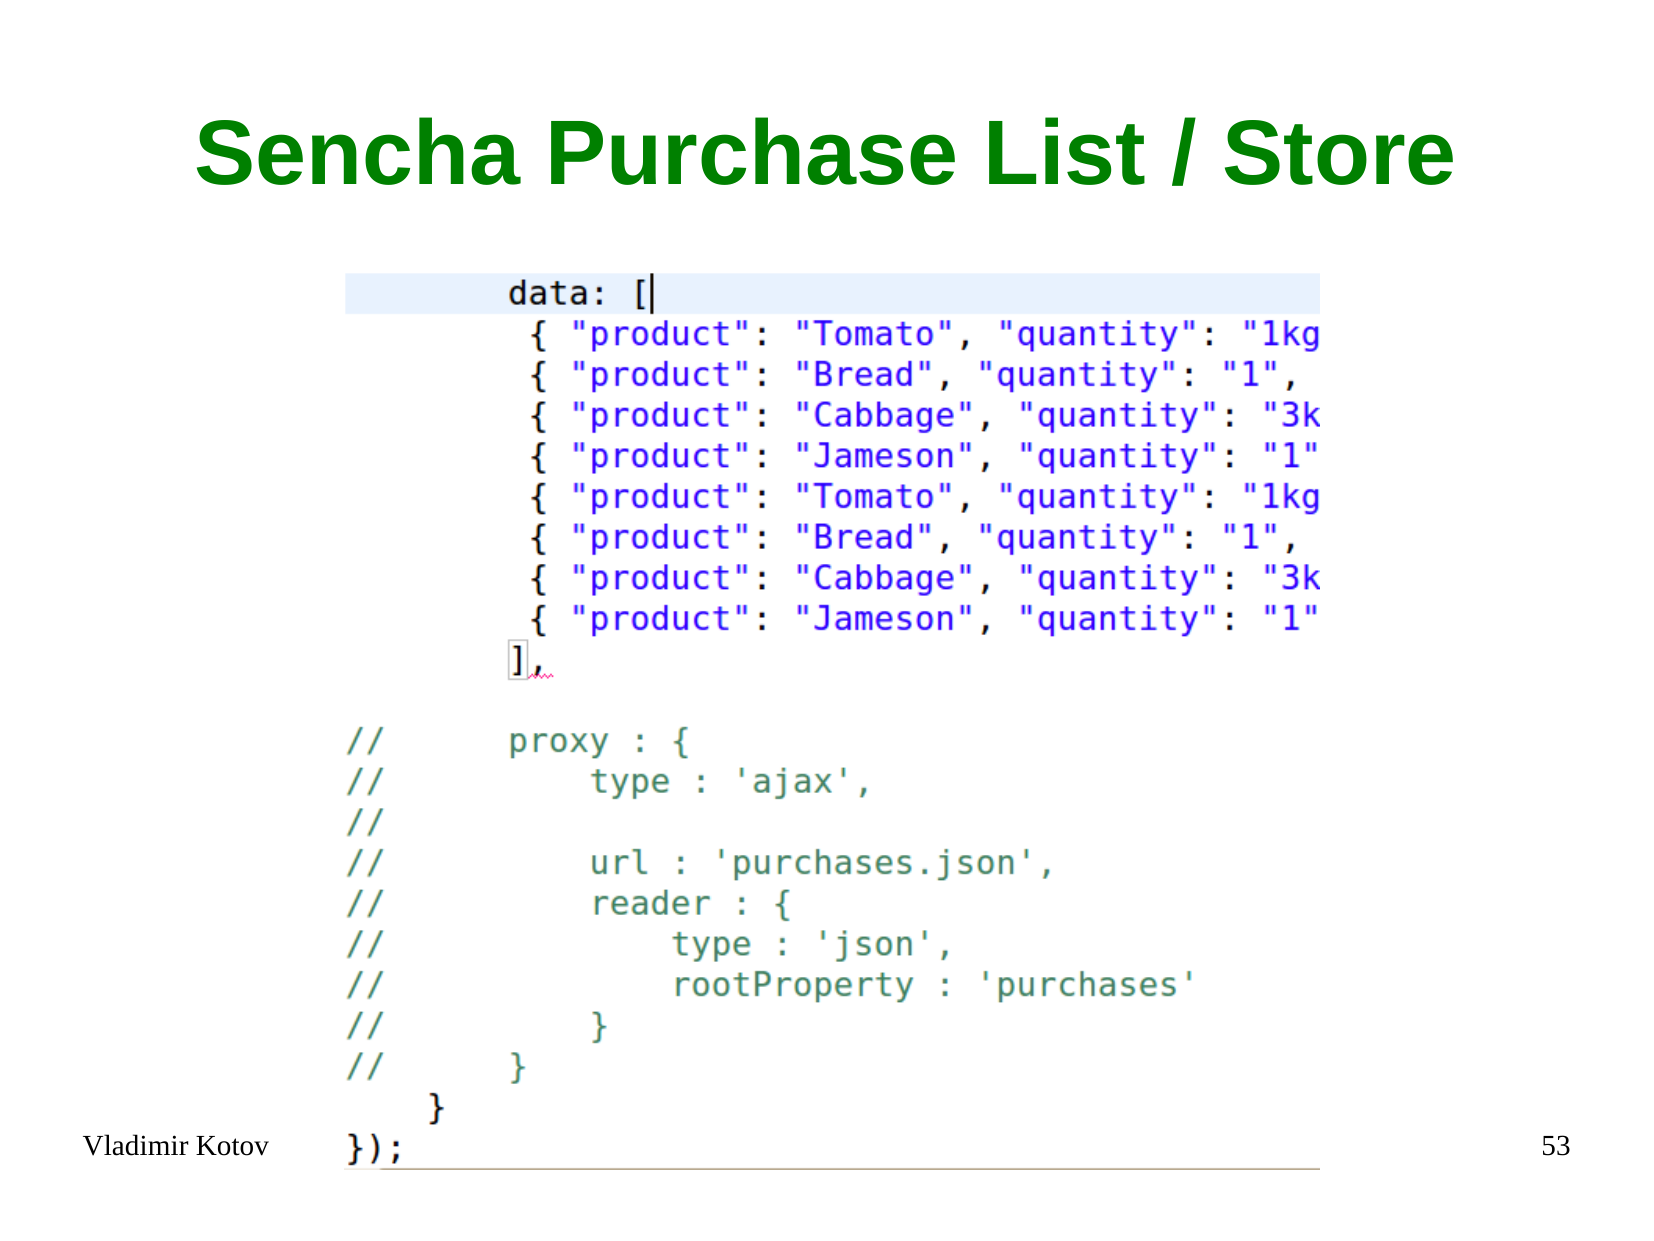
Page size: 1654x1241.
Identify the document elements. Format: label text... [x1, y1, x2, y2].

title Sencha Purchase List / Store [82, 56, 1571, 250]
picture [344, 272, 1320, 1170]
